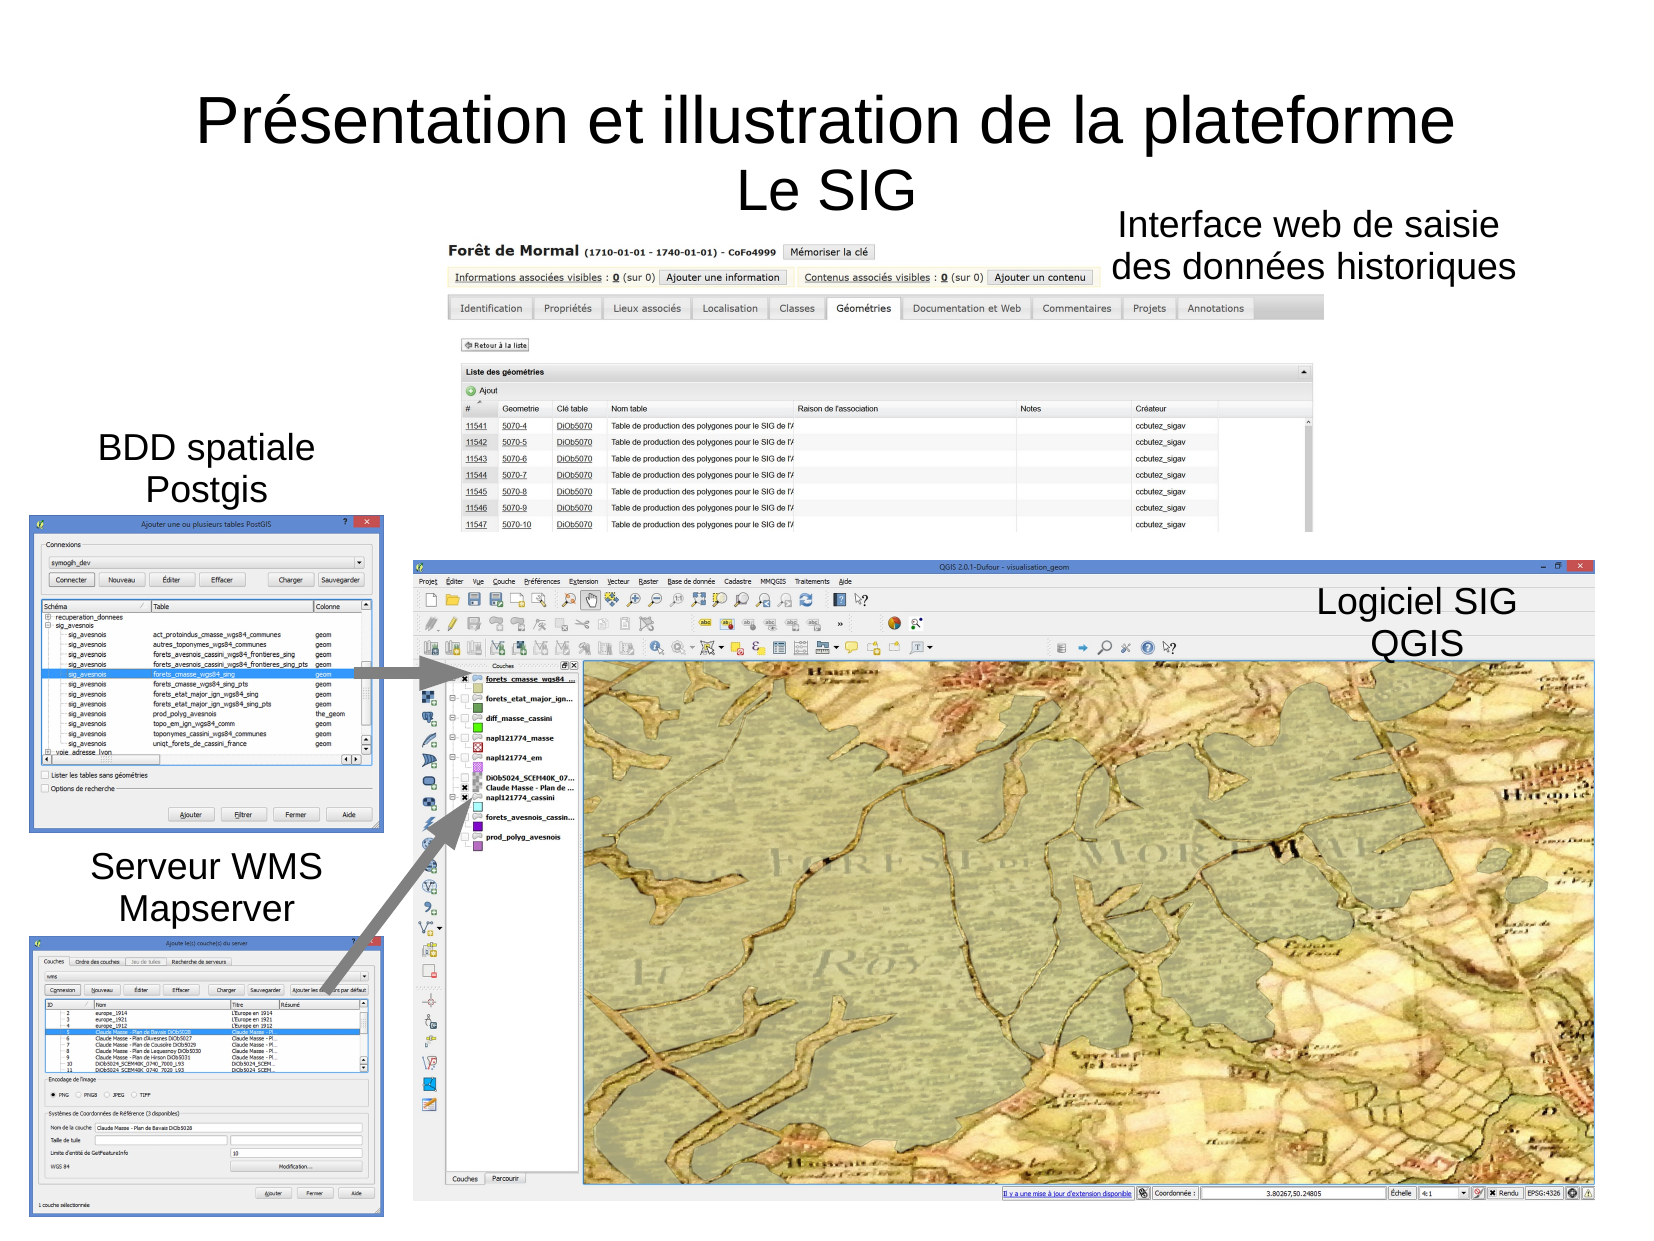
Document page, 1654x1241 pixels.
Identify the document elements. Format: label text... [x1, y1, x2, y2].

picture [29, 938, 384, 1217]
text_box Serveur WMS Mapserver [29, 838, 384, 938]
text_box Interface web de saisie des données historiques [1092, 196, 1536, 296]
picture [29, 519, 384, 833]
picture [447, 236, 1324, 532]
text_box Logiciel SIG QGIS [1240, 572, 1595, 672]
text_box BDD spatiale Postgis [29, 419, 384, 519]
title Présentation et illustration de la plateforme Le SIG [82, 49, 1571, 257]
picture [413, 560, 1595, 1201]
